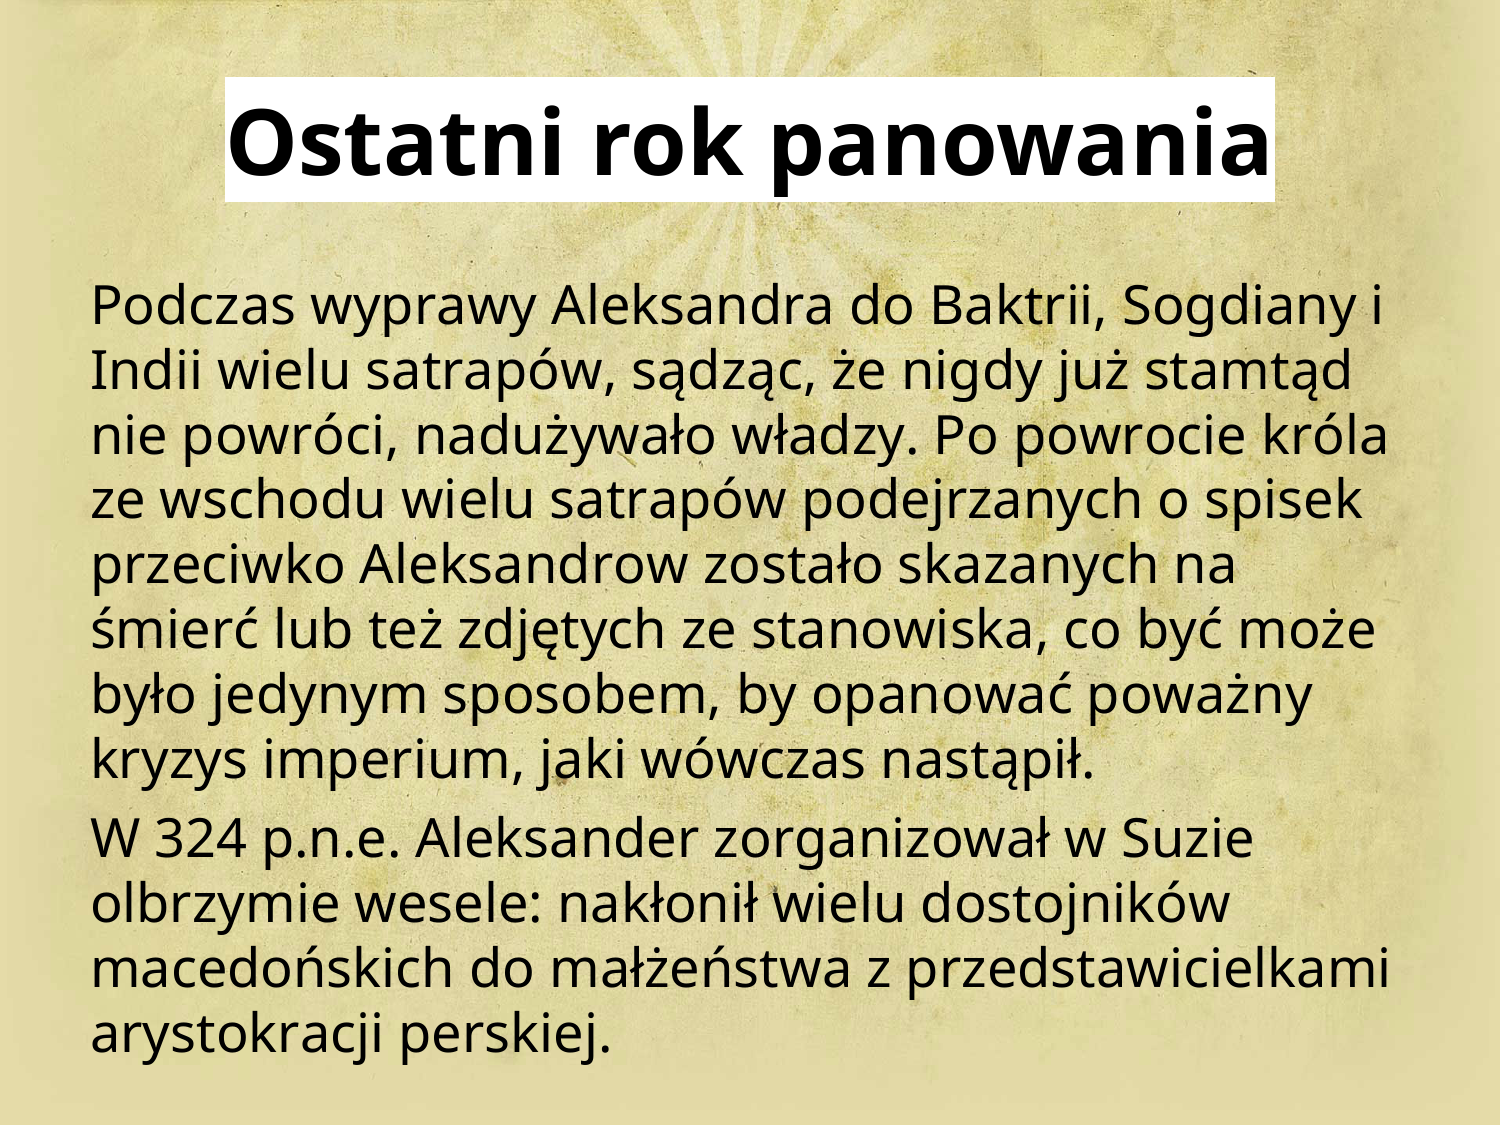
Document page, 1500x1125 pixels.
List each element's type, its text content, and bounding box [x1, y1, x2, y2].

picture [0, 0, 1500, 1125]
text_box Podczas wyprawy Aleksandra do Baktrii, Sogdiany i Indii wielu satrapów, sądząc, że nigdy już stamtąd nie powróci, nadużywało władzy. Po powrocie króla ze wschodu wielu satrapów podejrzanych o spisek przeciwko Aleksandrow zostało skazanych na śmierć lub też zdjętych ze stanowiska, co być może było jedynym sposobem, by opanować poważny kryzys imperium, jaki wówczas nastąpił. W 324 p.n.e. Aleksander zorganizował w Suzie olbrzymie wesele: nakłonił wielu dostojników macedońskich do małżeństwa z przedstawicielkami arystokracji perskiej. [75, 262, 1426, 1005]
title Ostatni rok panowania [75, 45, 1426, 233]
